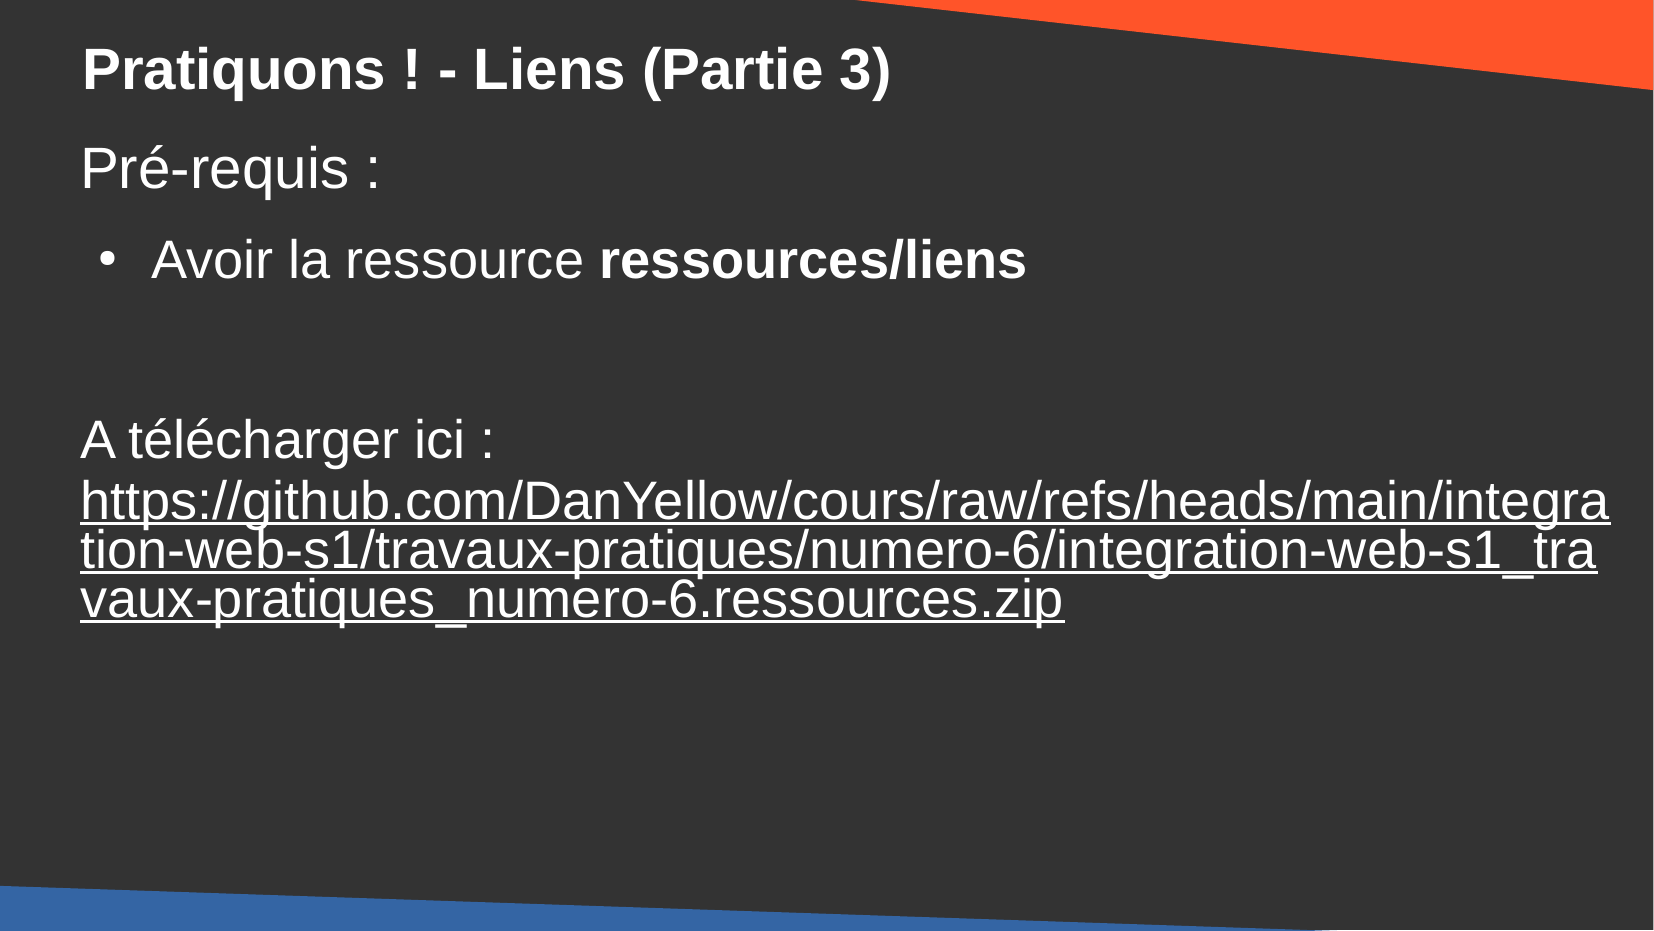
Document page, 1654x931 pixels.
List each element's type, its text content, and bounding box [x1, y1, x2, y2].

title Pratiquons ! - Liens (Partie 3) [82, 37, 1571, 114]
text_box [0, 885, 1337, 931]
text_box [855, 0, 1654, 91]
list Pré-requis : Avoir la ressource ressources/liens A télécharger ici : https://github.com/DanYellow/cours/raw/refs/heads/main/integration-web-s1/travaux-pratiques/numero-6/integration-web-s1_travaux-pratiques_numero-6.ressources.zip [80, 135, 1620, 697]
